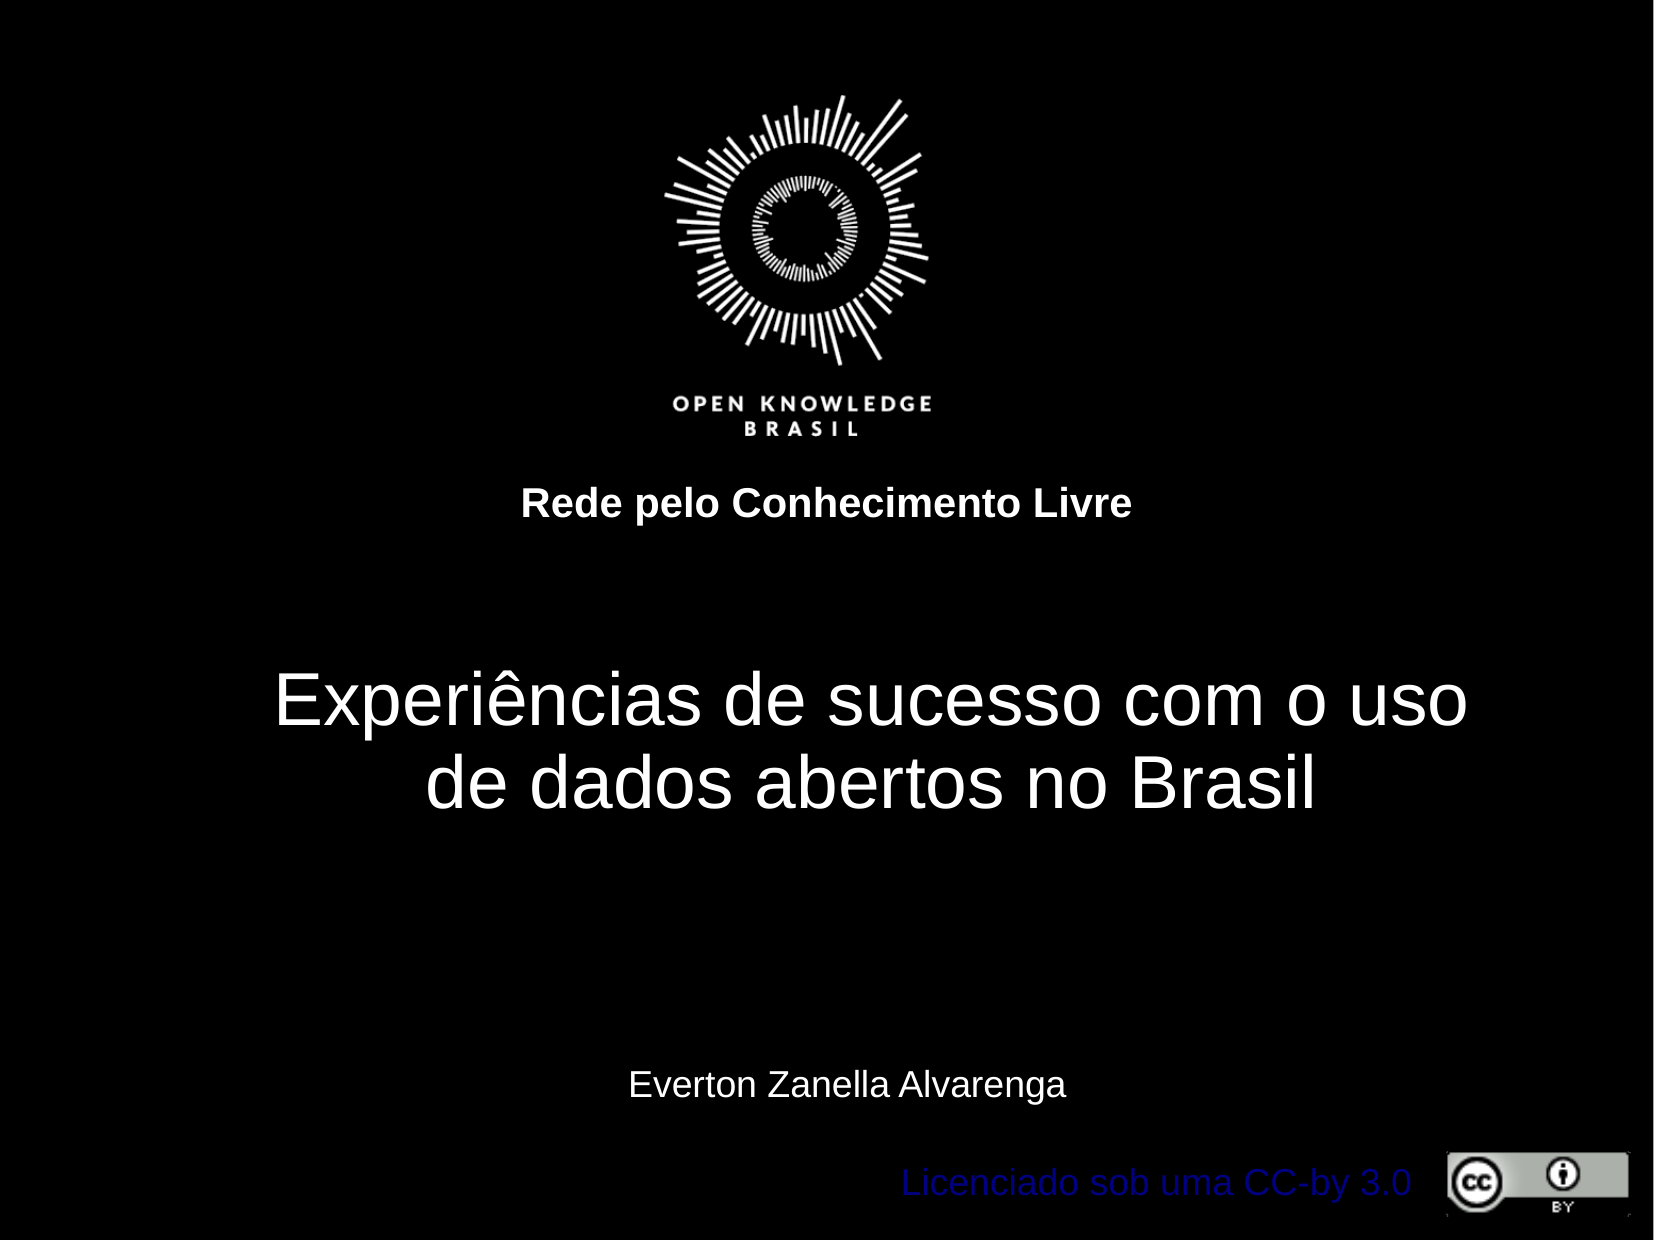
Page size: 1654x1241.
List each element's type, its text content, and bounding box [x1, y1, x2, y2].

text_box Everton Zanella Alvarenga [613, 1056, 1084, 1211]
picture [561, 29, 1034, 472]
text_box Rede pelo Conhecimento Livre [505, 472, 1148, 562]
text_box Licenciado sob uma CC-by 3.0 [1084, 1153, 1427, 1211]
picture [1446, 1151, 1631, 1217]
text_box Experiências de sucesso com o uso de dados abertos no Brasil [238, 649, 1506, 882]
